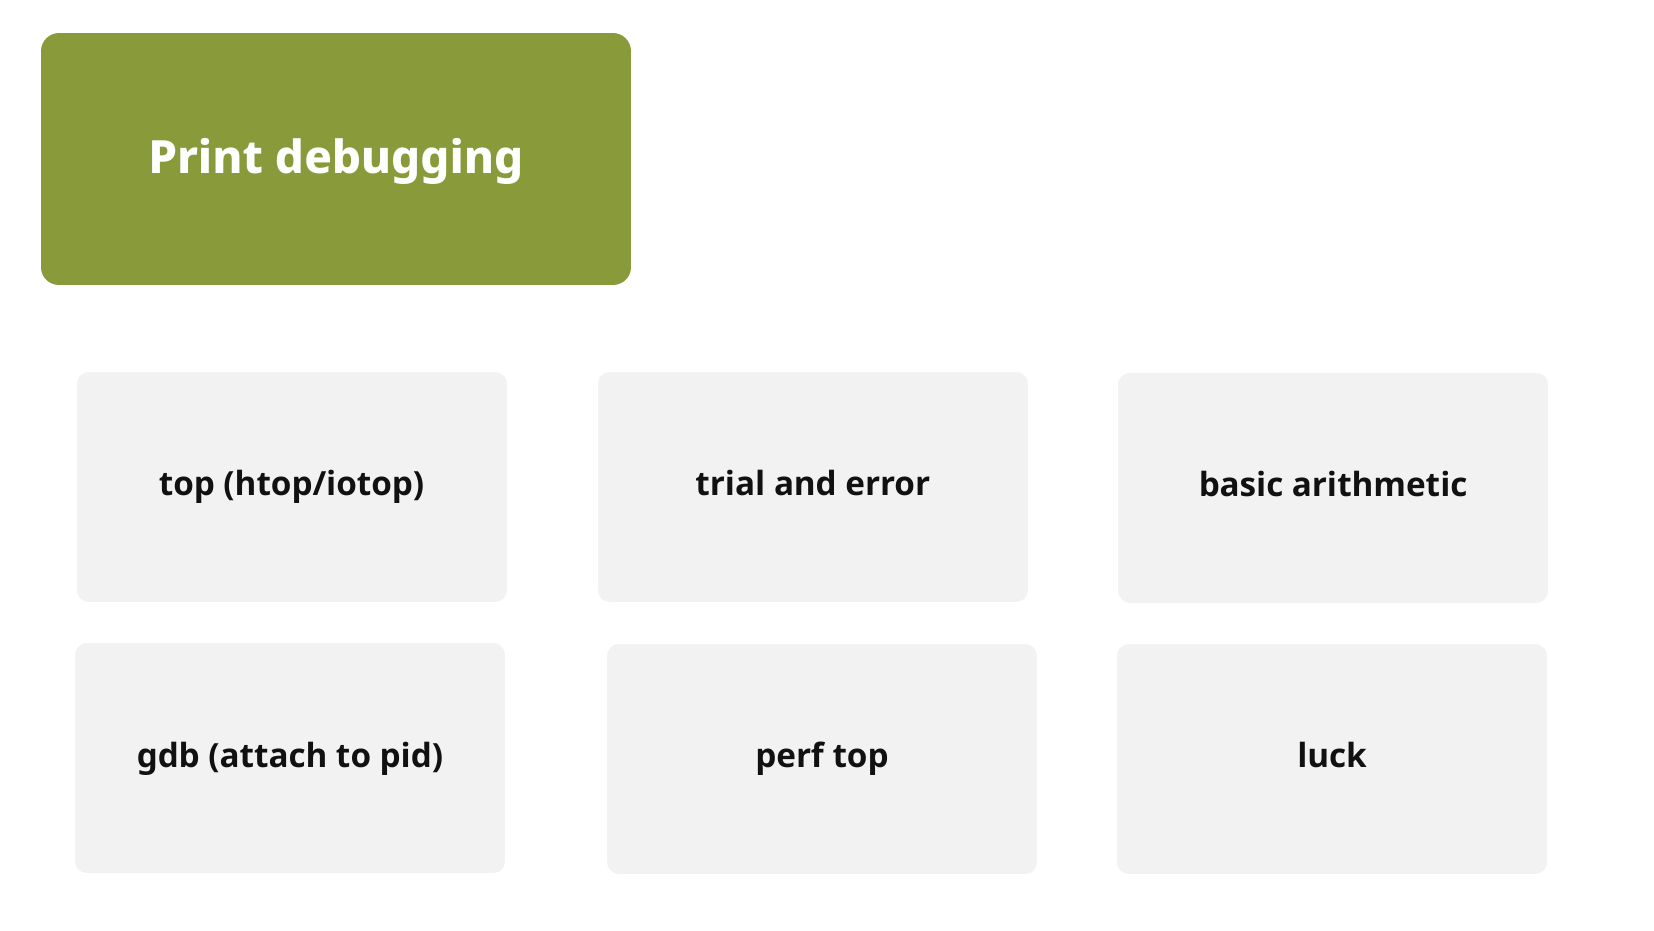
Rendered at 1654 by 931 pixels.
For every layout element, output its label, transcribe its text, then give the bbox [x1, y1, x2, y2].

text_box perf top [618, 655, 1026, 863]
text_box top (htop/iotop) [88, 383, 495, 591]
text_box [0, 0, 1654, 931]
text_box Print debugging [59, 50, 613, 268]
text_box trial and error [609, 383, 1016, 591]
text_box luck [1128, 656, 1536, 863]
text_box basic arithmetic [1130, 384, 1537, 591]
text_box gdb (attach to pid) [87, 655, 494, 862]
